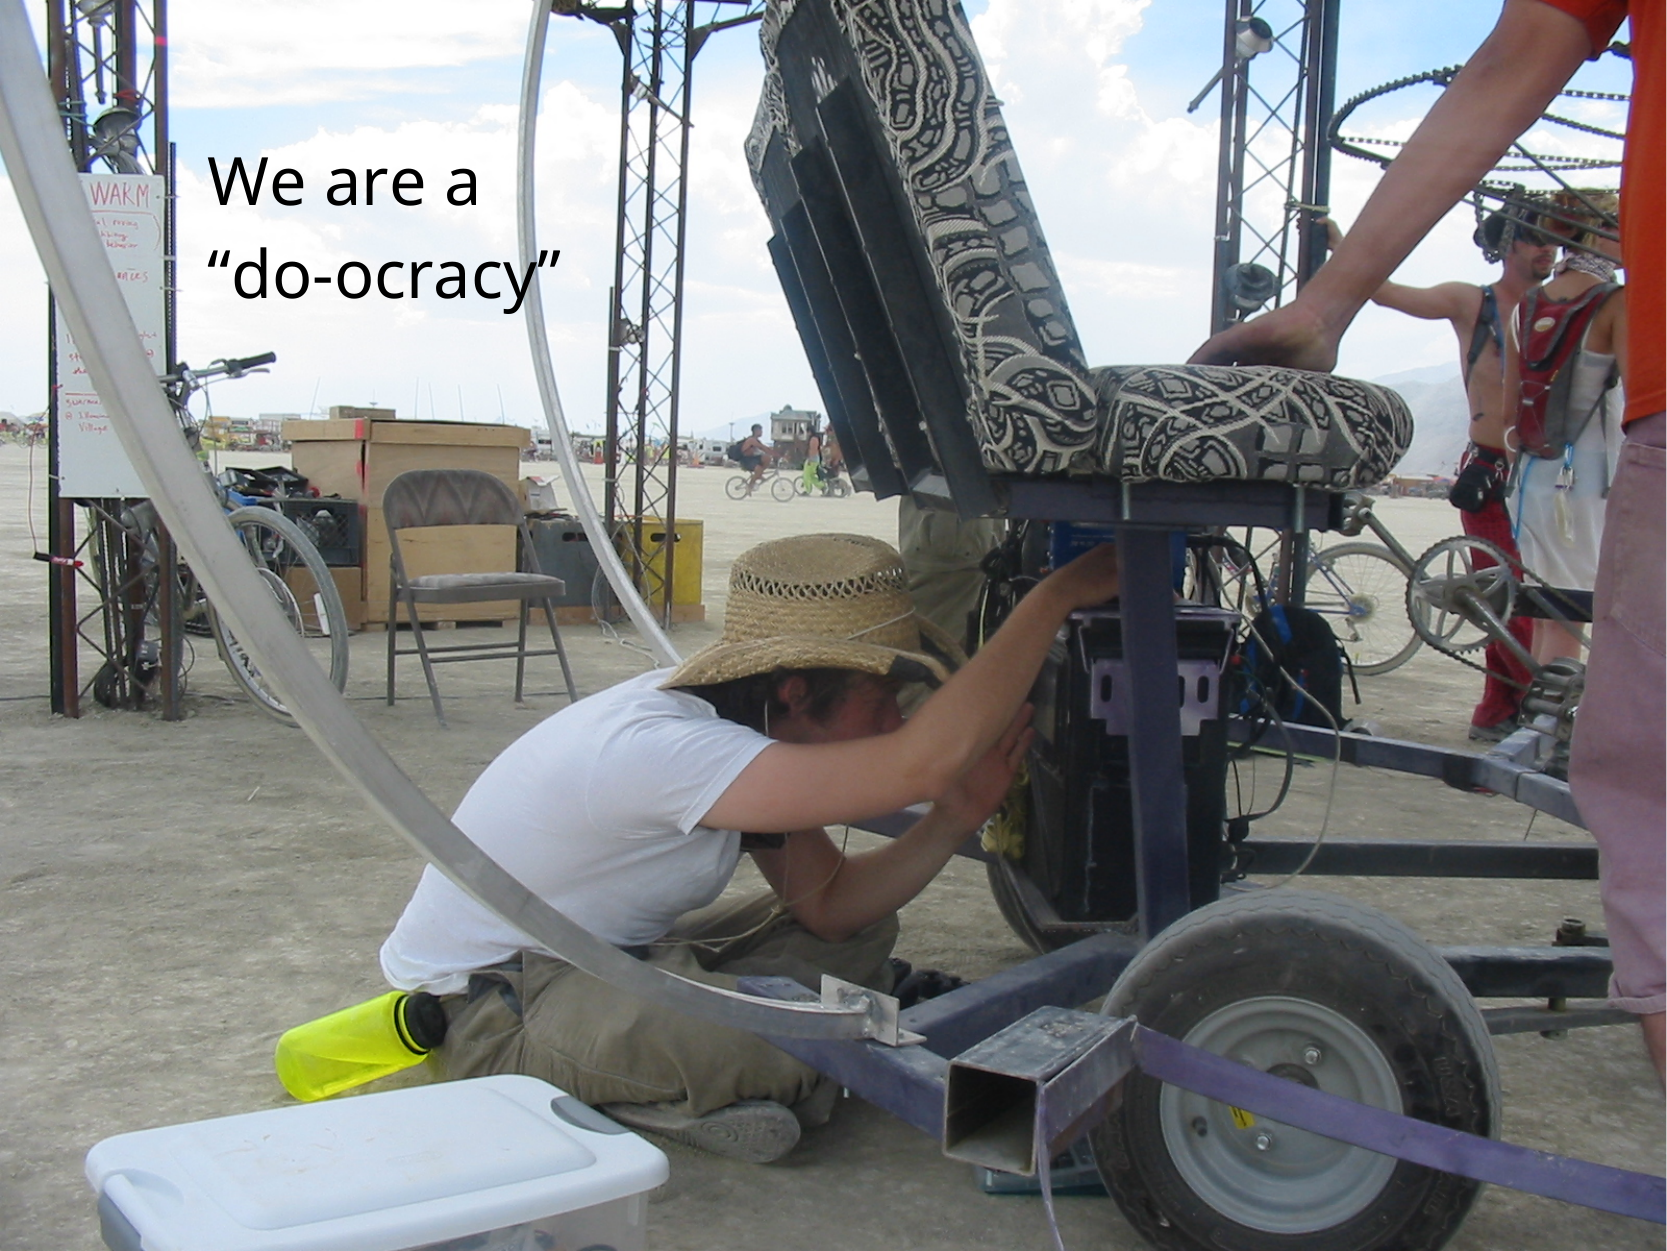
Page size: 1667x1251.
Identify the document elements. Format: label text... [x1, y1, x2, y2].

title We are a “do-ocracy” [181, 126, 911, 312]
picture [0, 0, 1667, 1251]
